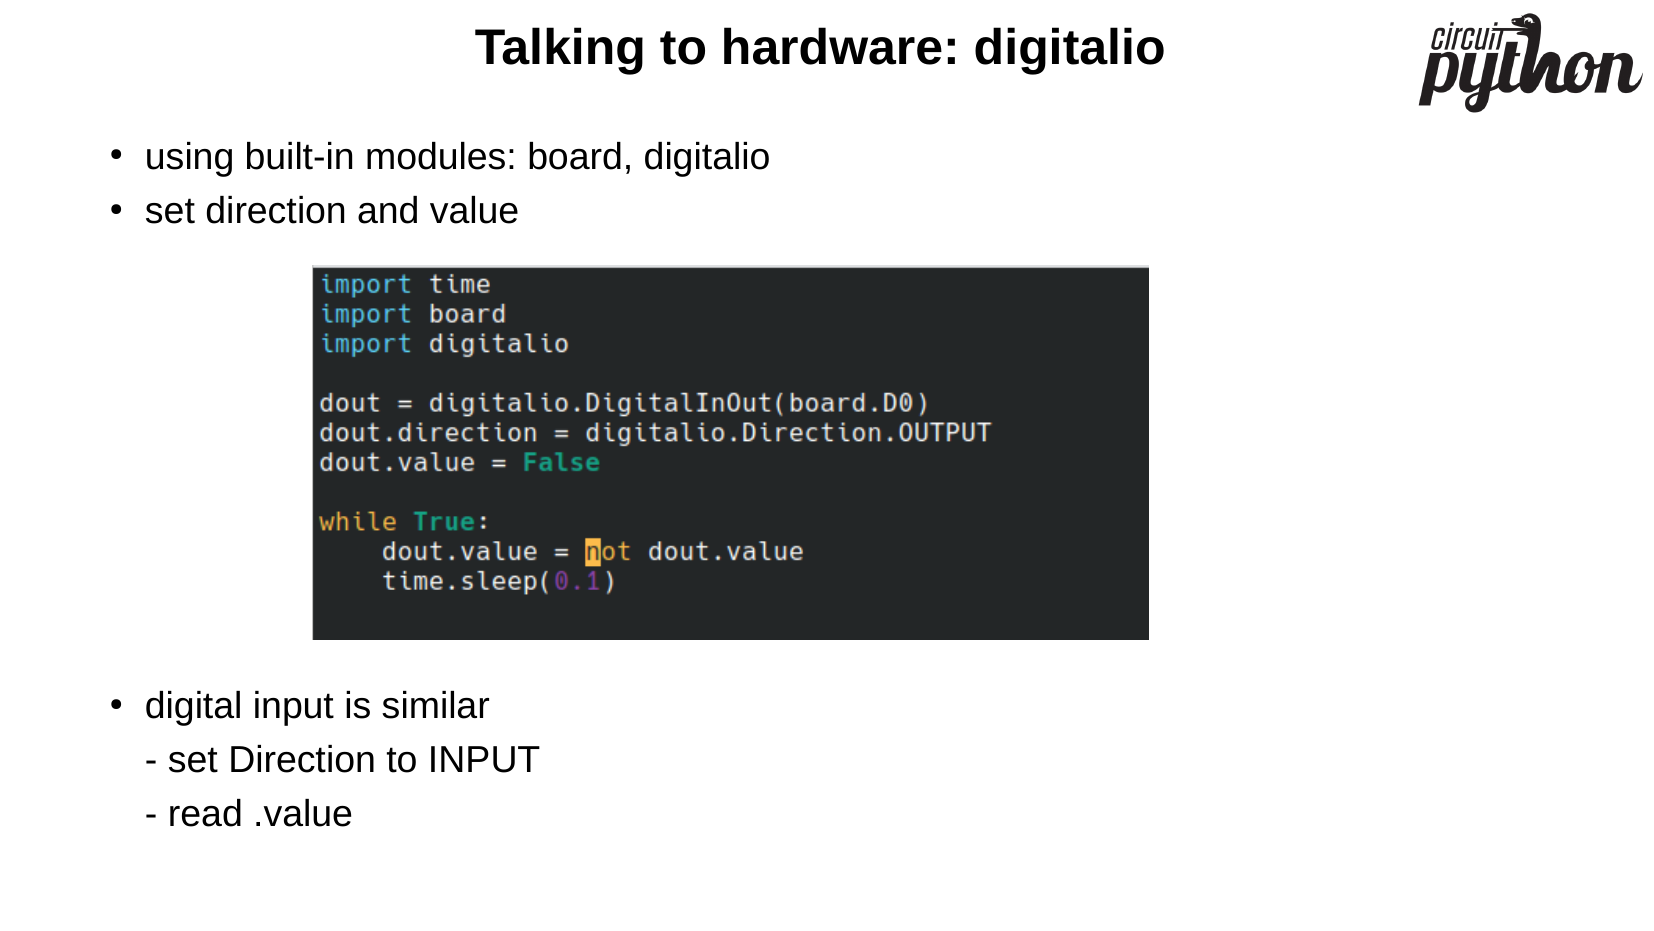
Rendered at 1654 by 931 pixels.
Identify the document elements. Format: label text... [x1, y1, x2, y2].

text_box digital input is similar - set Direction to INPUT - read .value [94, 677, 1375, 896]
text_box using built-in modules: board, digitalio set direction and value [94, 127, 786, 239]
text_box Talking to hardware: digitalio [424, 12, 1229, 139]
picture [310, 265, 1149, 640]
picture [1417, 10, 1643, 114]
